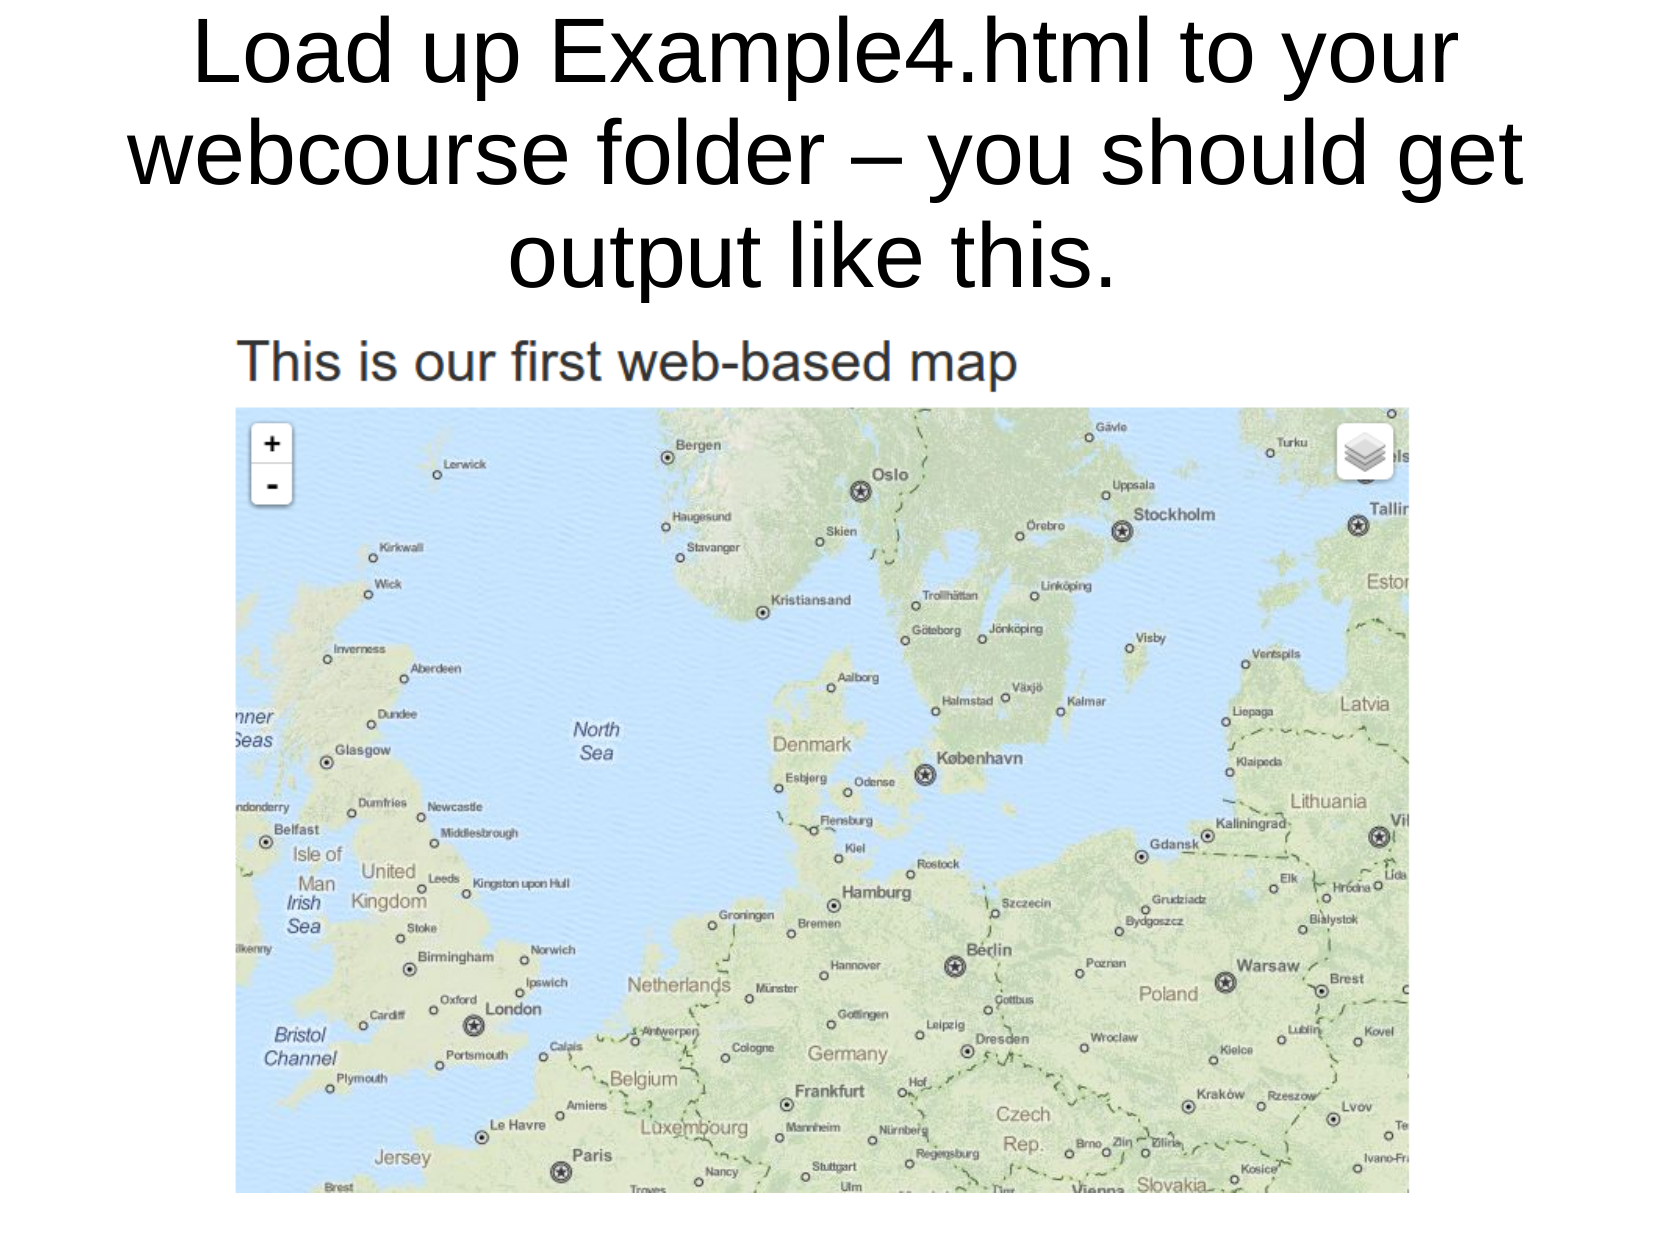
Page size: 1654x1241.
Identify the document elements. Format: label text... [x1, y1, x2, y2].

title Load up Example4.html to your webcourse folder – you should get output like this. [82, 0, 1571, 308]
picture [200, 303, 1453, 1193]
